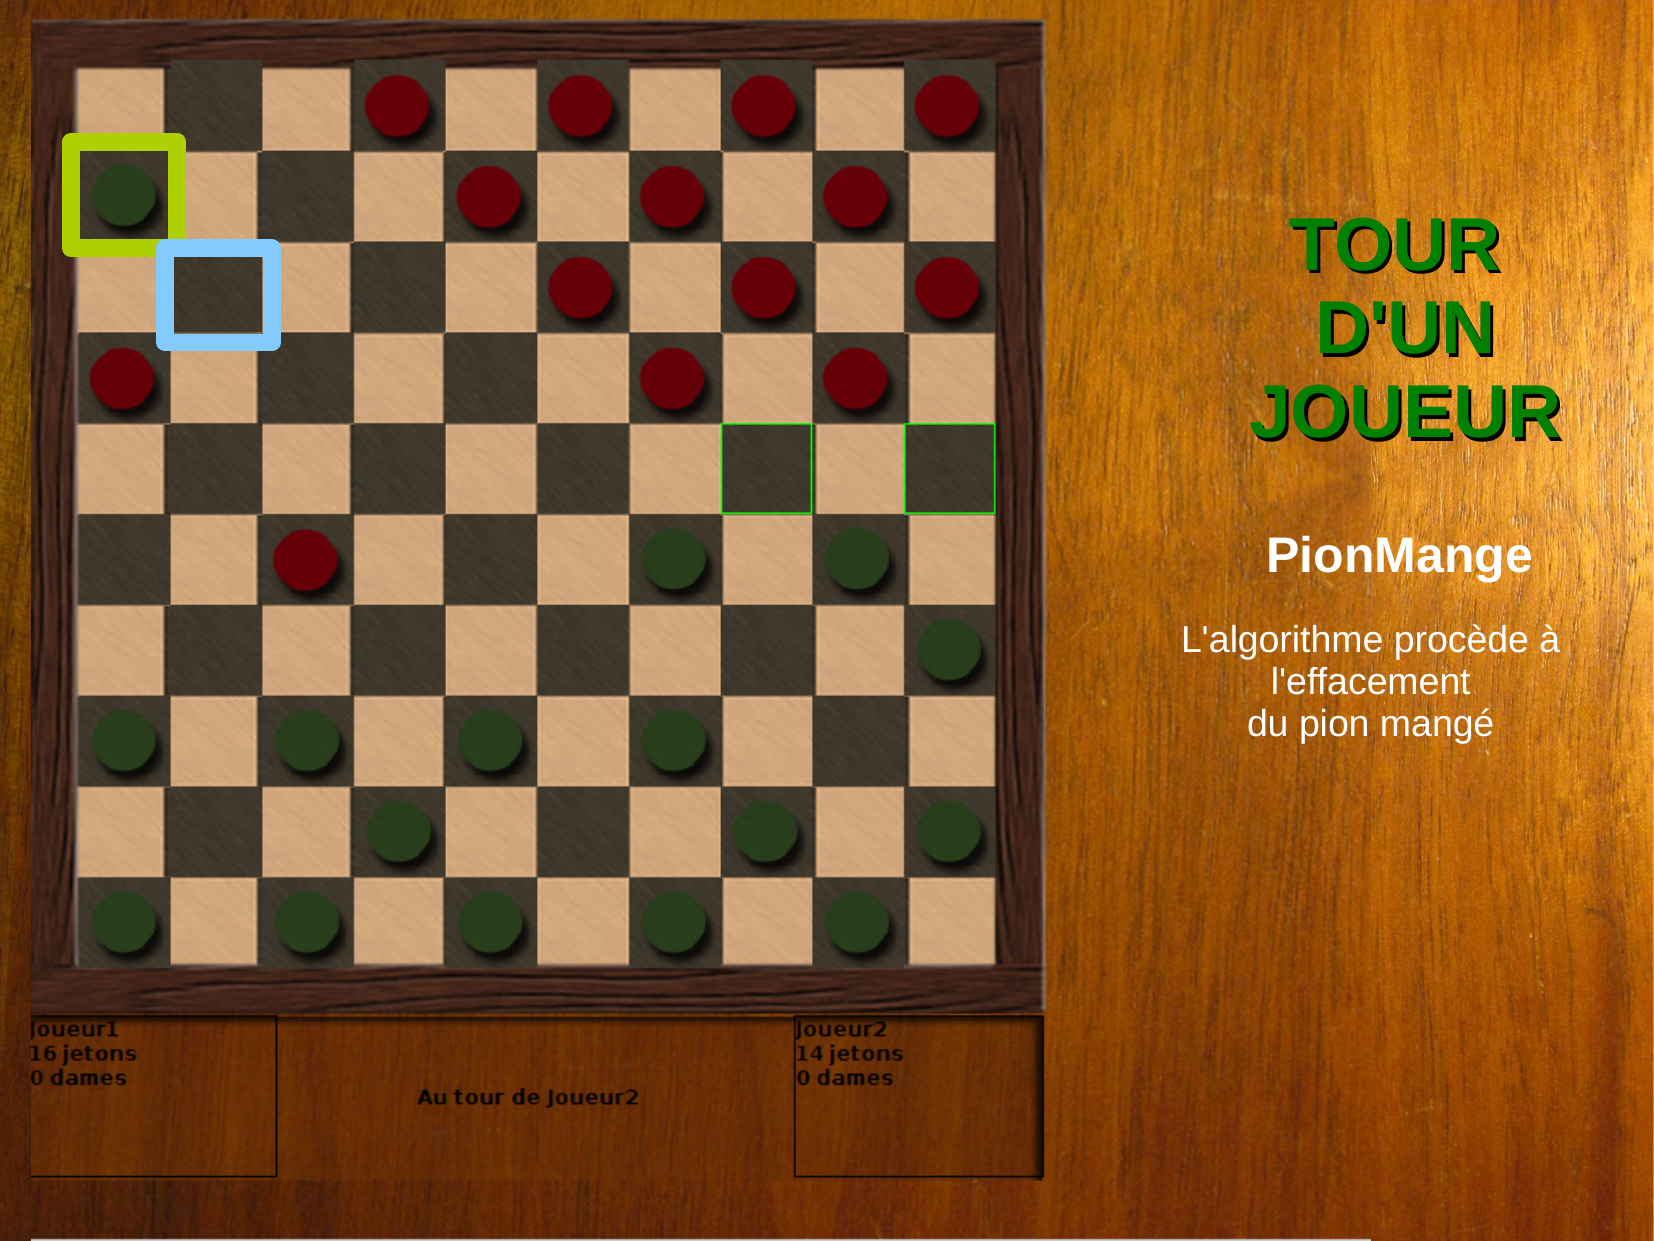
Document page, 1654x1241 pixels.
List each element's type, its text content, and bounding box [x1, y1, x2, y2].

picture [0, 0, 1654, 1241]
text_box PionMange [1251, 519, 1549, 591]
title TOUR D'UN JOUEUR [956, 0, 1654, 727]
text_box L'algorithme procède à l'effacement du pion mangé [1157, 602, 1654, 761]
